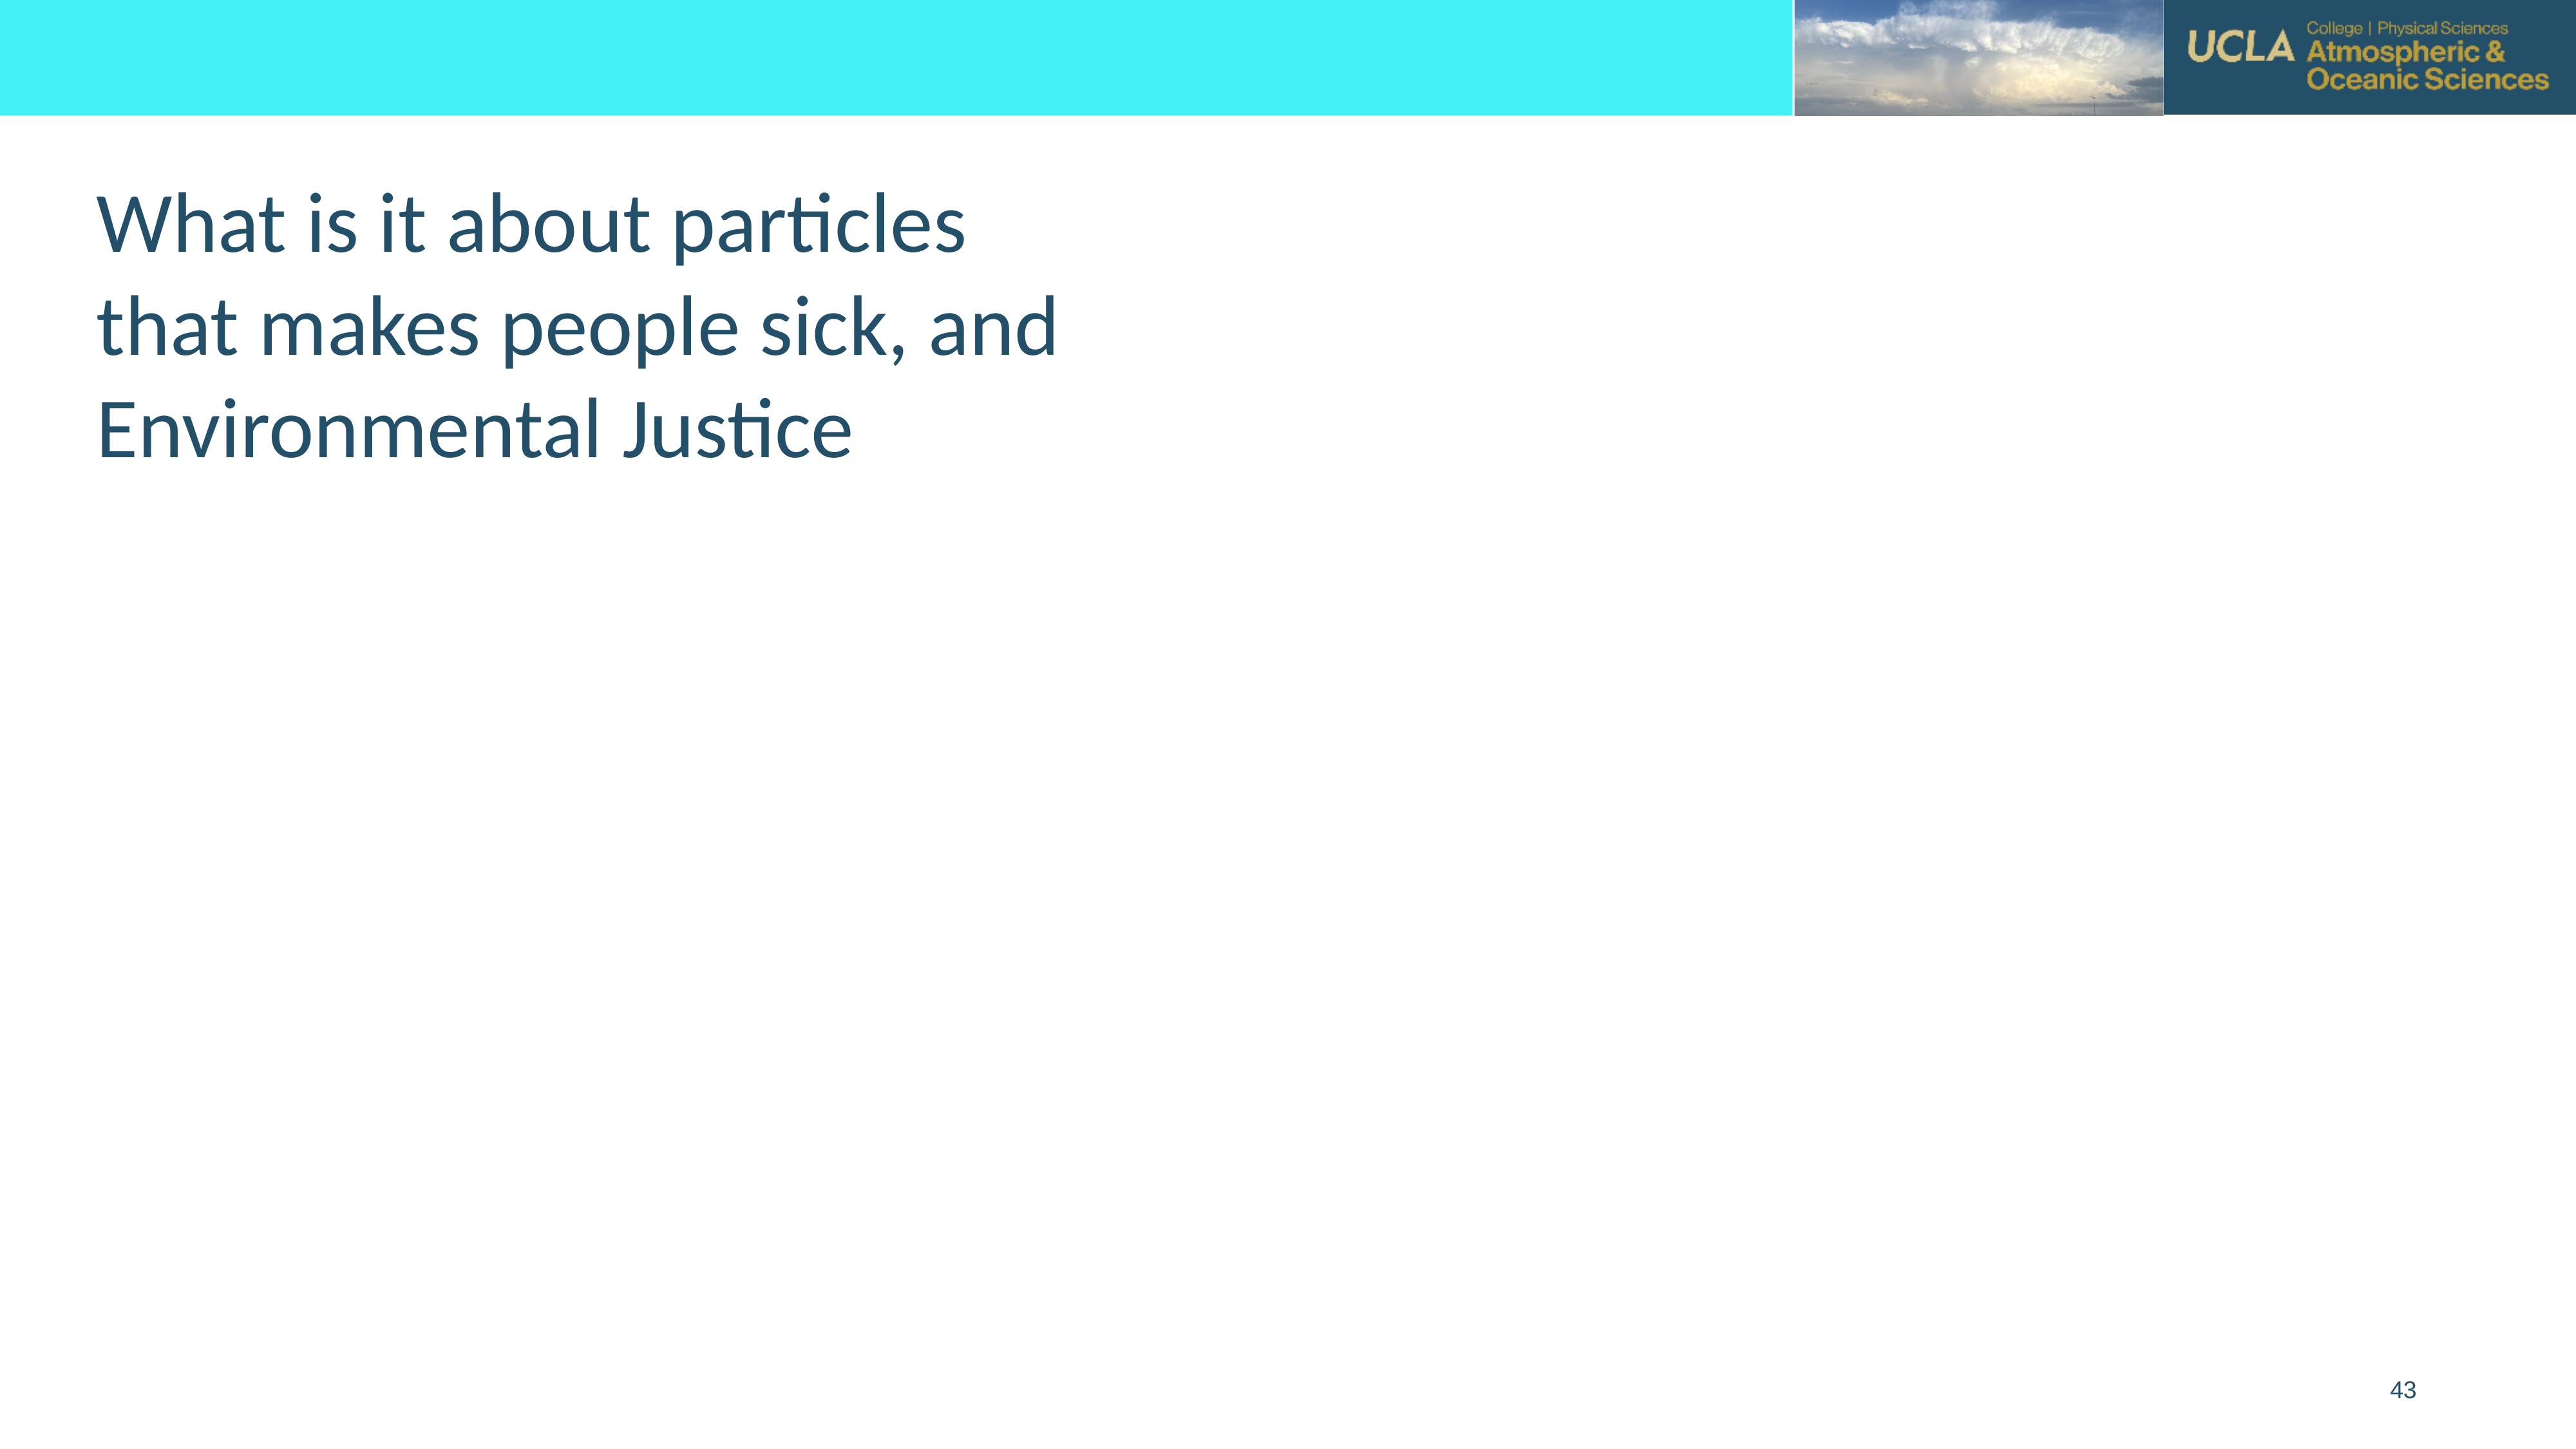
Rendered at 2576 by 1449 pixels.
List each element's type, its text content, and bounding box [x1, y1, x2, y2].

list What is it about particles that makes people sick, and Environmental Justice [82, 161, 1136, 1203]
picture [1794, 0, 2576, 116]
